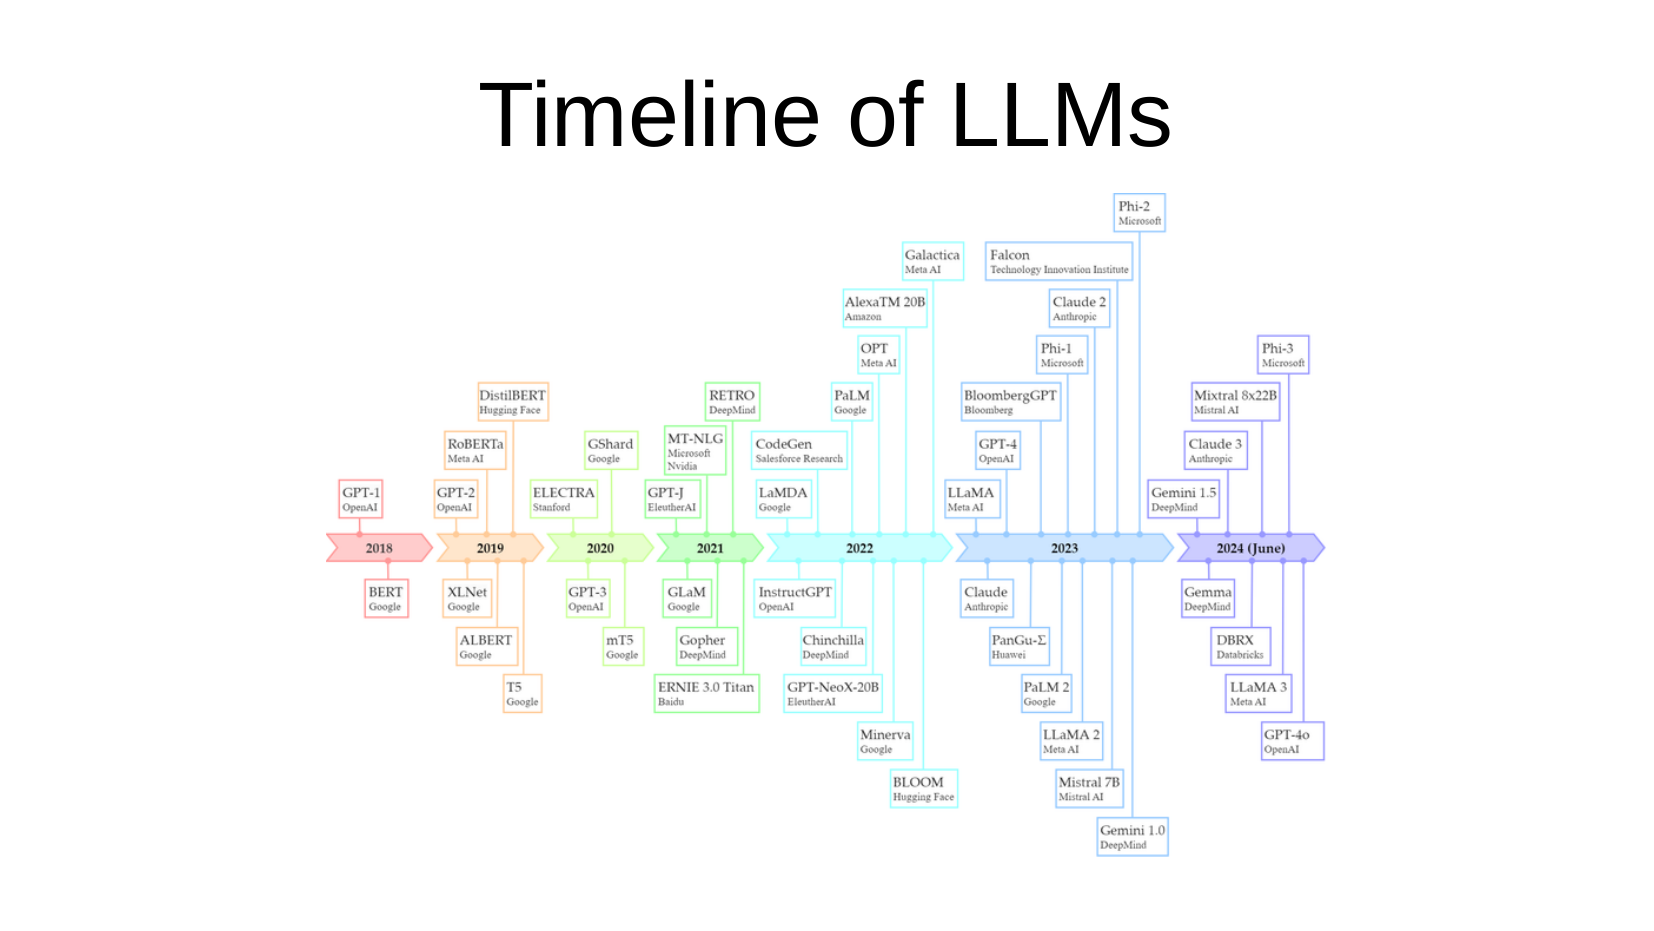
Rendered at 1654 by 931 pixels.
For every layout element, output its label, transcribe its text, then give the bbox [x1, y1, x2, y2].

title Timeline of LLMs [82, 37, 1571, 193]
picture [326, 193, 1327, 857]
